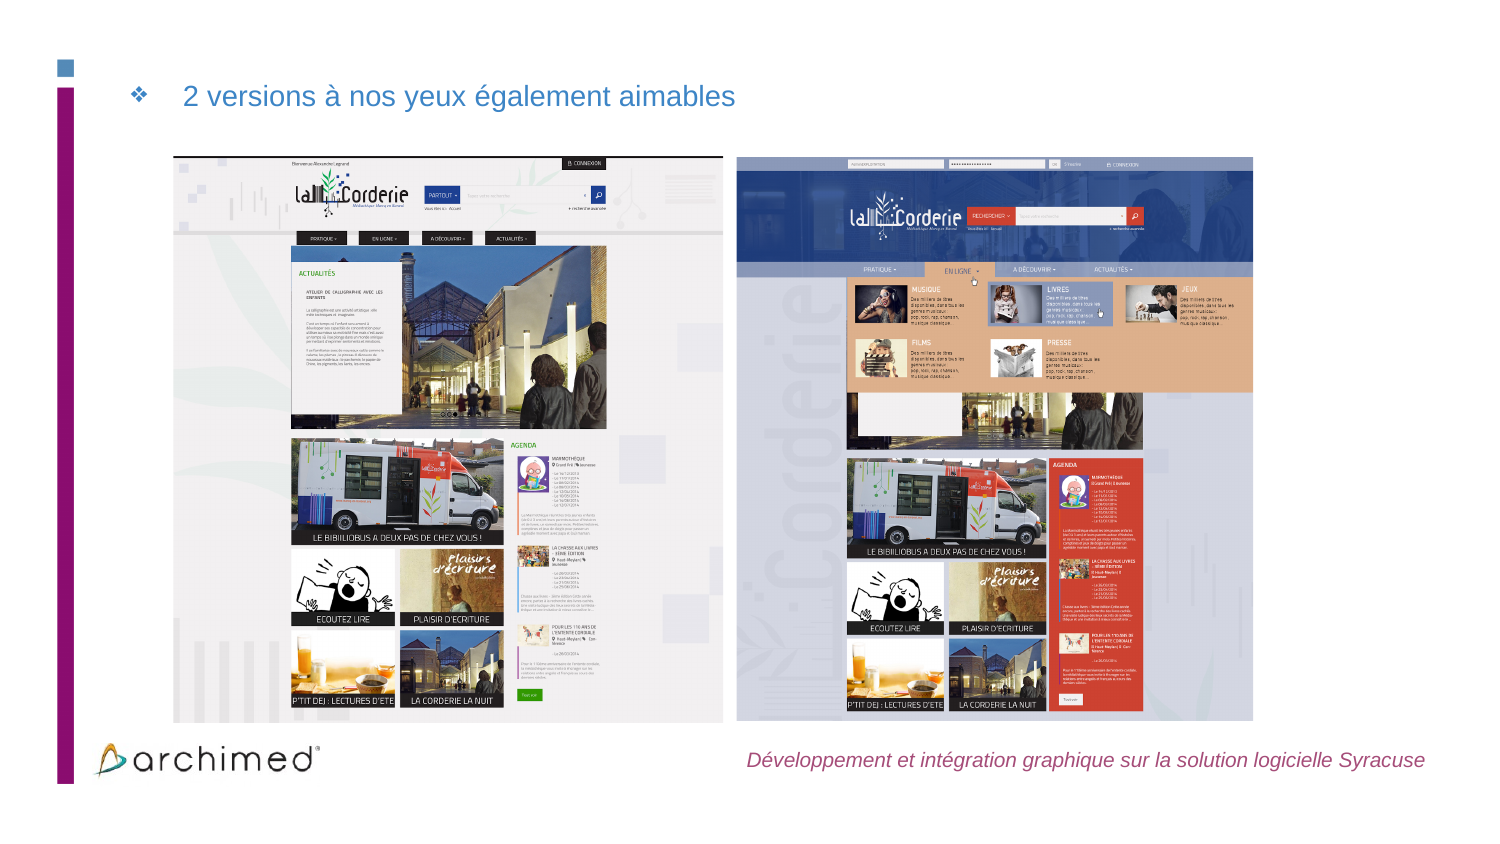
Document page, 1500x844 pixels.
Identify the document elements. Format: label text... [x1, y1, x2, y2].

picture [736, 157, 1254, 721]
picture [57, 59, 74, 785]
picture [173, 156, 724, 723]
title Développement et intégration graphique sur la solution logicielle Syracuse [320, 743, 1441, 787]
text_box 2 versions à nos yeux également aimables [92, 62, 1088, 135]
picture [92, 743, 320, 787]
